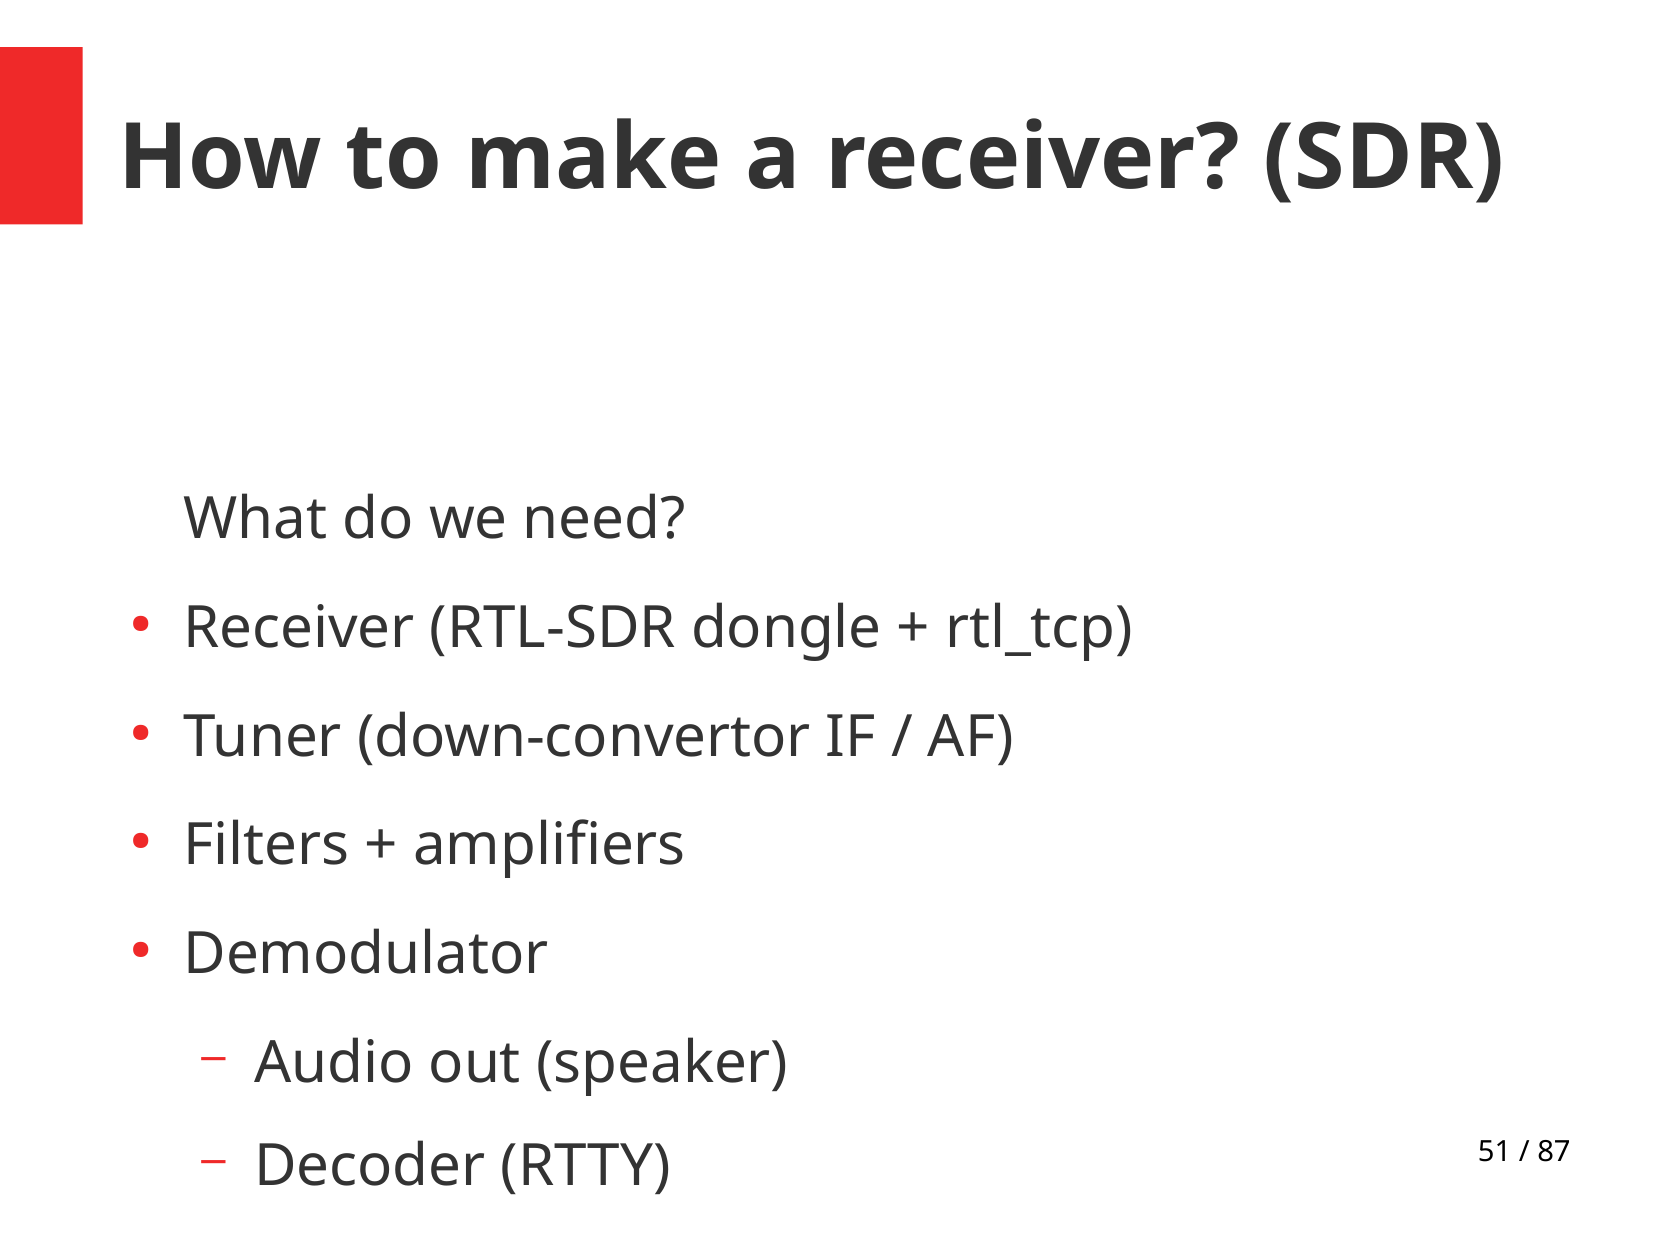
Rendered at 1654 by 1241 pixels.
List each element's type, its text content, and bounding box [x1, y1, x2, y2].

list What do we need? Receiver (RTL-SDR dongle + rtl_tcp) Tuner (down-convertor IF / AF) Filters + amplifiers Demodulator Audio out (speaker) Decoder (RTTY) [112, 476, 1531, 753]
title How to make a receiver? (SDR) [118, 45, 1571, 260]
